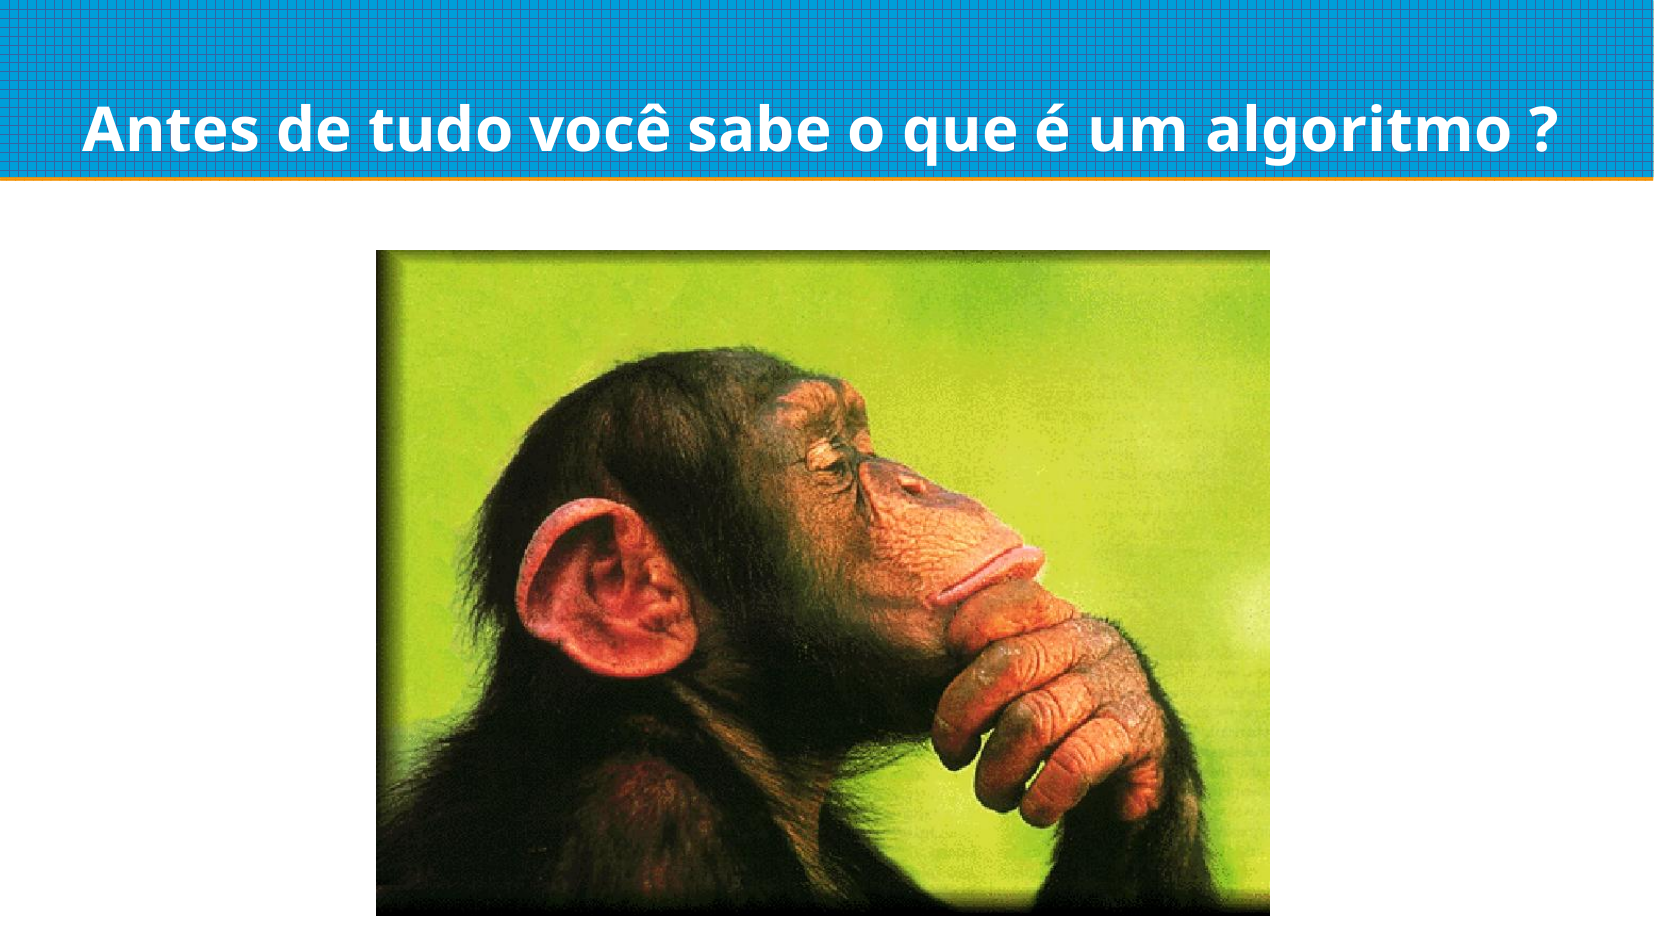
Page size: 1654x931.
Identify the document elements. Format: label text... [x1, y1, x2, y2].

picture [376, 250, 1270, 916]
title Antes de tudo você sabe o que é um algoritmo ? [82, 14, 1571, 171]
